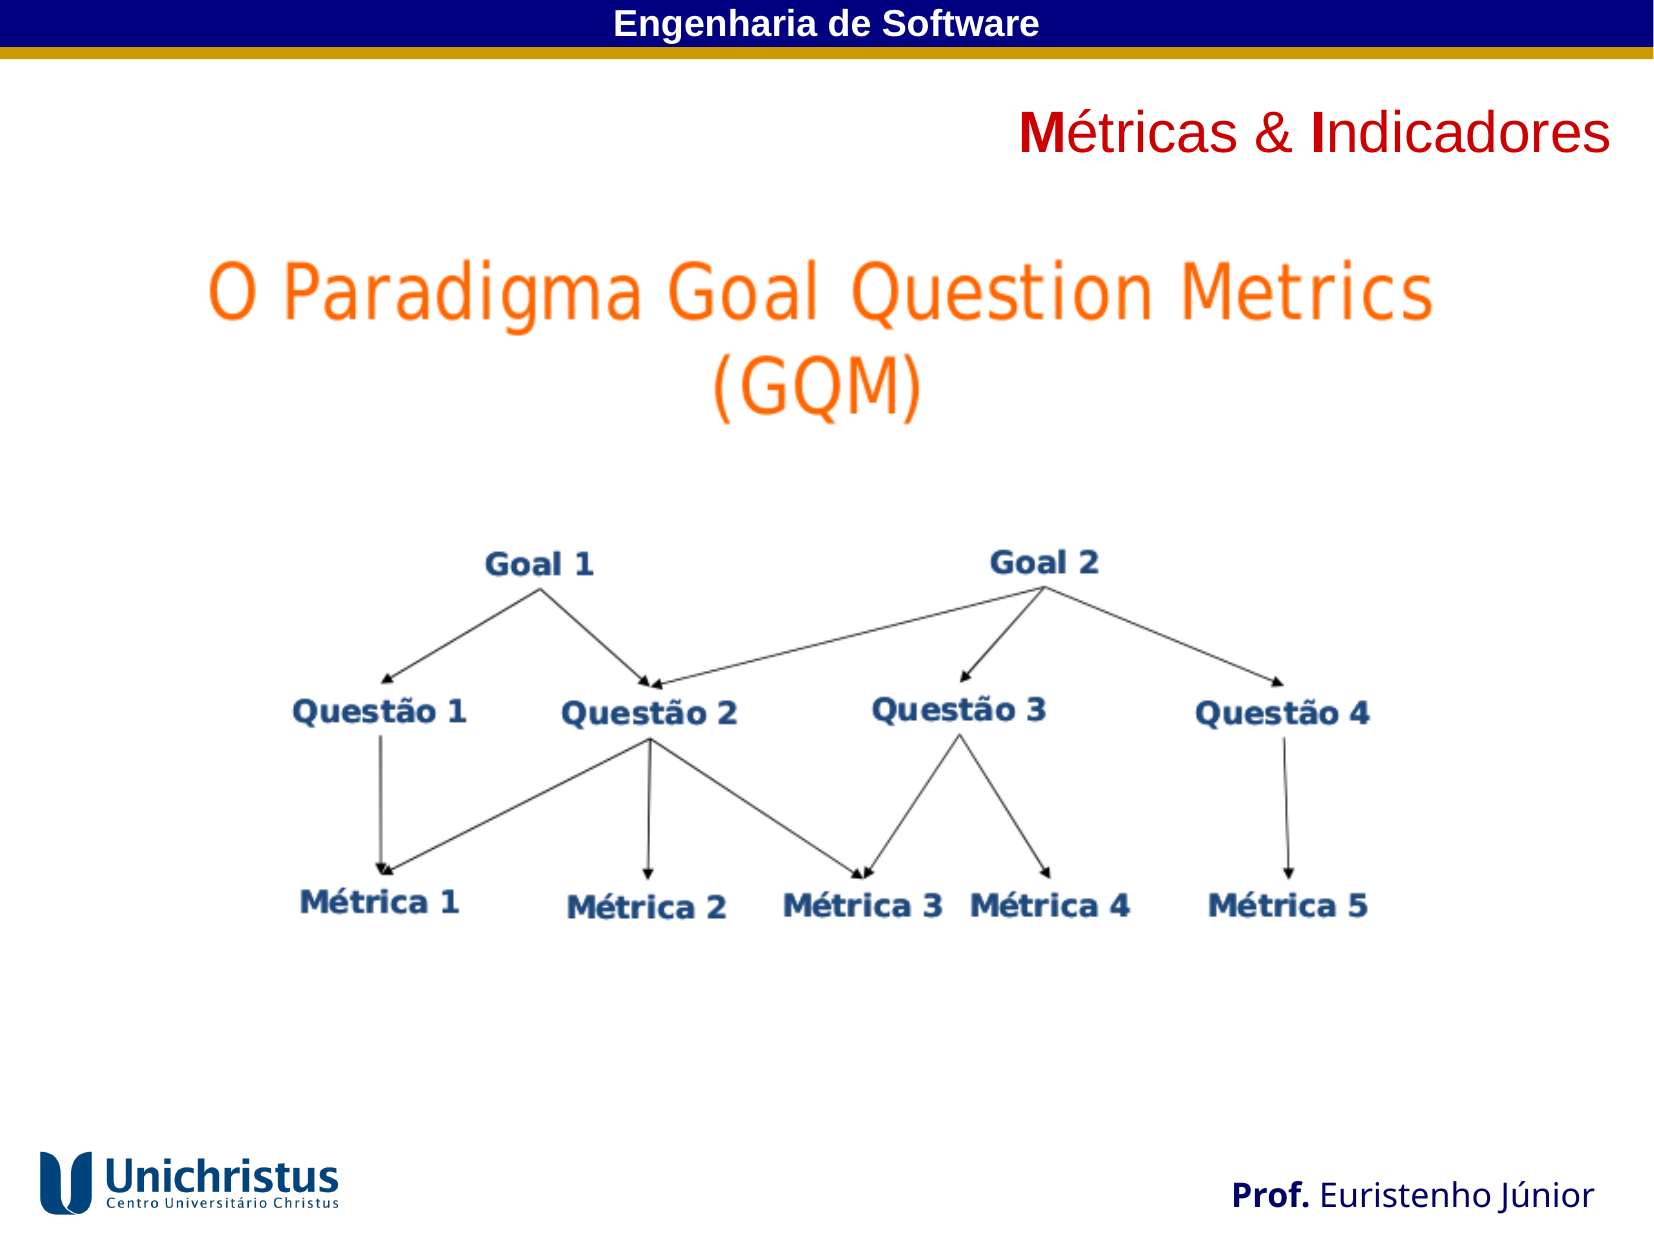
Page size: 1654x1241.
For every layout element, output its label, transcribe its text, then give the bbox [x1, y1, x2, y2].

picture [35, 1148, 343, 1217]
text_box Prof. Euristenho Júnior [1216, 1163, 1654, 1224]
picture [165, 236, 1453, 957]
text_box Métricas & Indicadores [1003, 92, 1654, 173]
text_box Engenharia de Software [0, 0, 1654, 47]
text_box [0, 47, 1654, 60]
